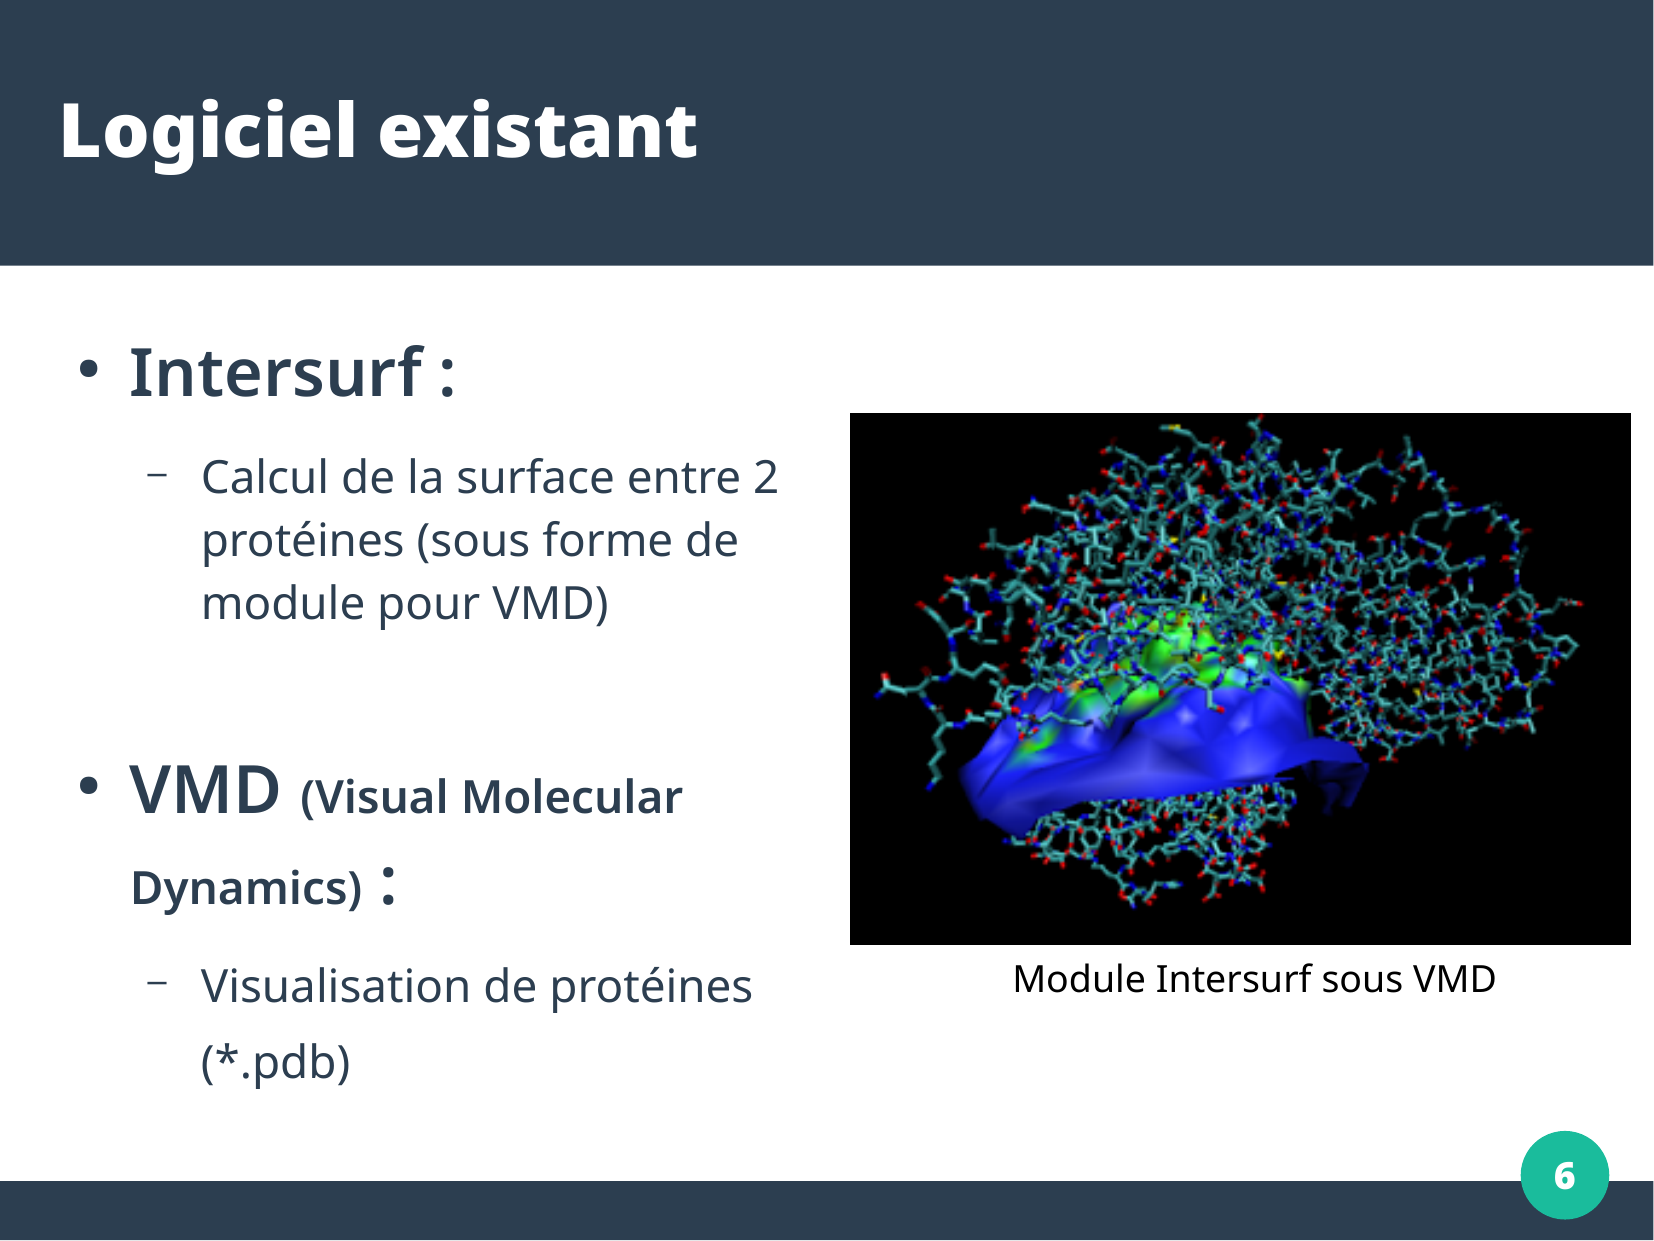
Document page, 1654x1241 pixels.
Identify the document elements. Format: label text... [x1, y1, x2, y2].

text_box Module Intersurf sous VMD [974, 945, 1536, 1004]
picture [850, 413, 1631, 945]
list Intersurf : Calcul de la surface entre 2 protéines (sous forme de module pour VMD) VMD (Visual Molecular Dynamics) : Visualisation de protéines (*.pdb) [59, 324, 809, 1152]
title Logiciel existant [59, 49, 1595, 207]
